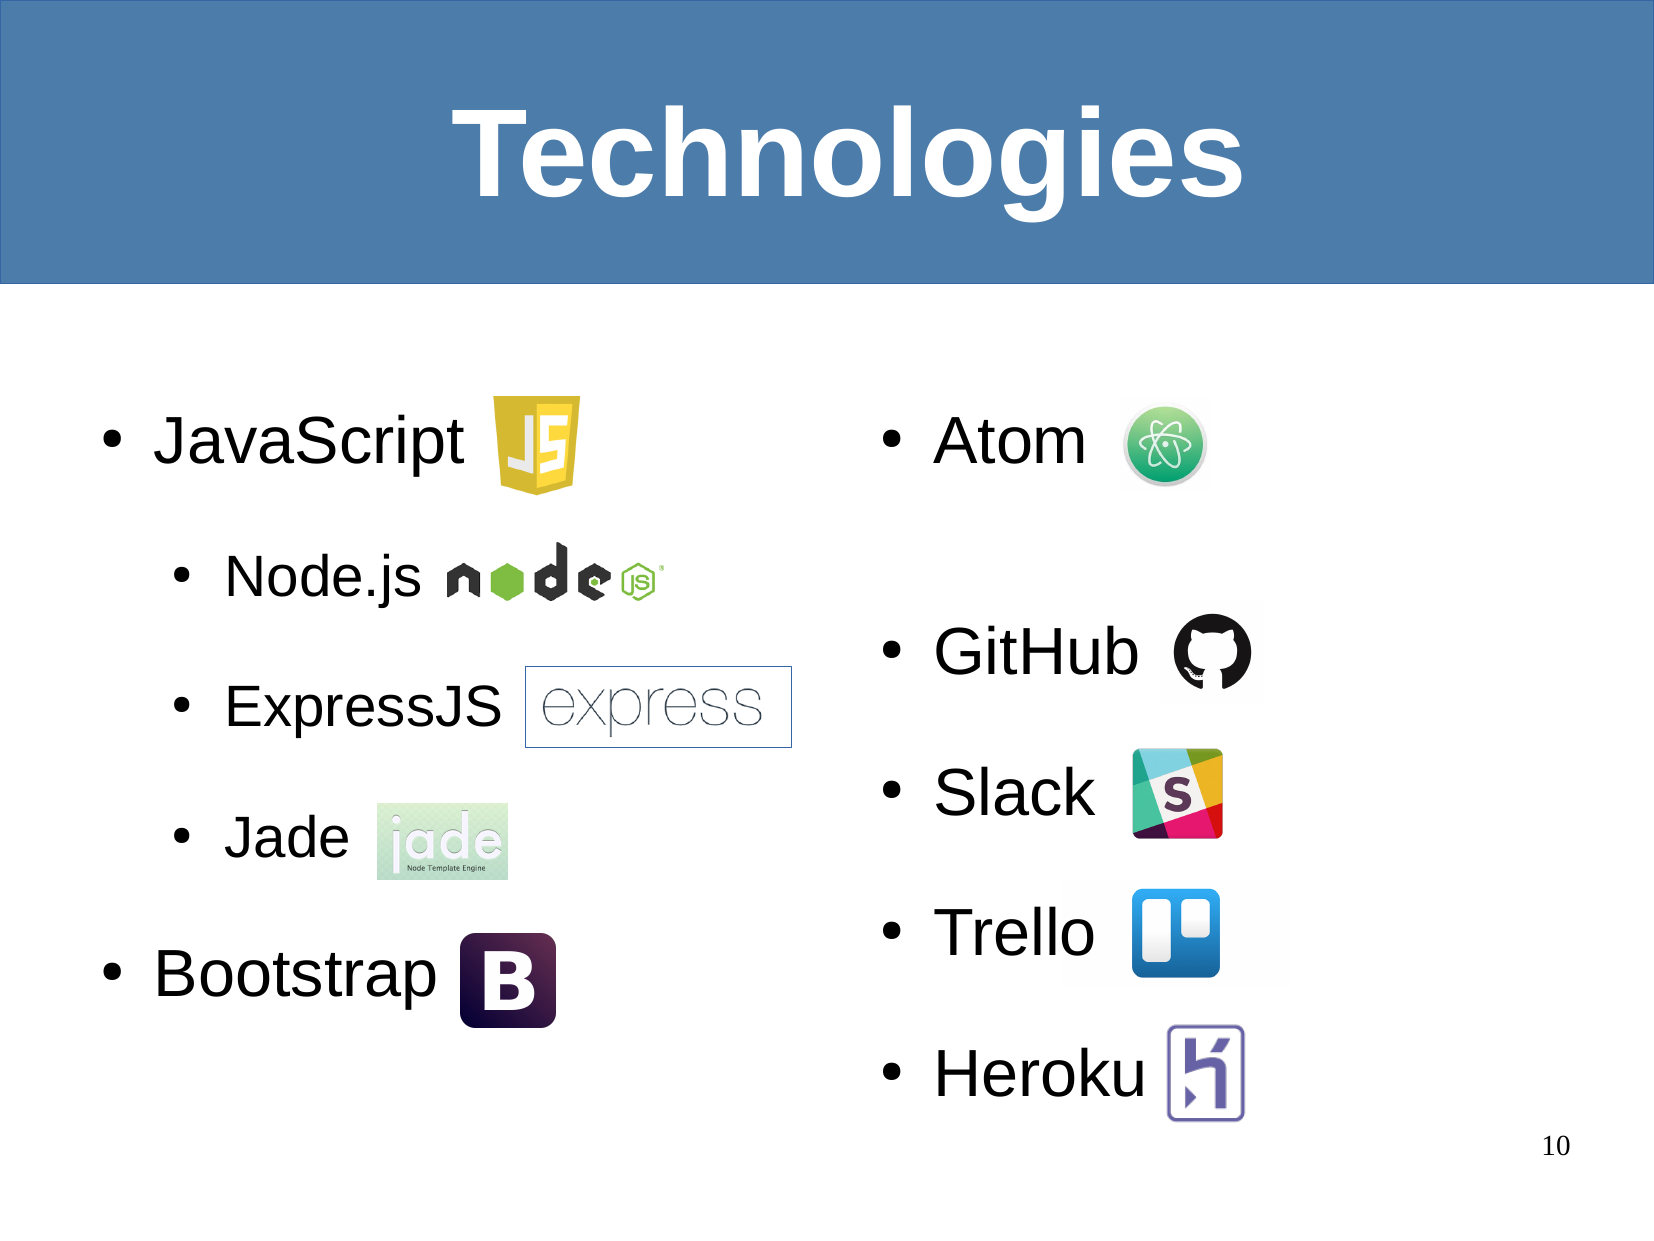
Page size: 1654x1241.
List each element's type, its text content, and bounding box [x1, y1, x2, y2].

title Technologies [82, 49, 1571, 257]
picture [447, 513, 664, 630]
list Atom GitHub Slack Trello Heroku [862, 402, 1607, 1205]
picture [525, 667, 792, 748]
picture [1161, 1018, 1258, 1128]
picture [1118, 397, 1212, 491]
picture [1161, 600, 1264, 703]
picture [1126, 742, 1229, 845]
picture [491, 392, 582, 497]
text_box [0, 0, 1654, 284]
picture [377, 803, 508, 880]
list JavaScript Node.js ExpressJS Jade Bootstrap [82, 402, 827, 1205]
picture [460, 933, 556, 1028]
